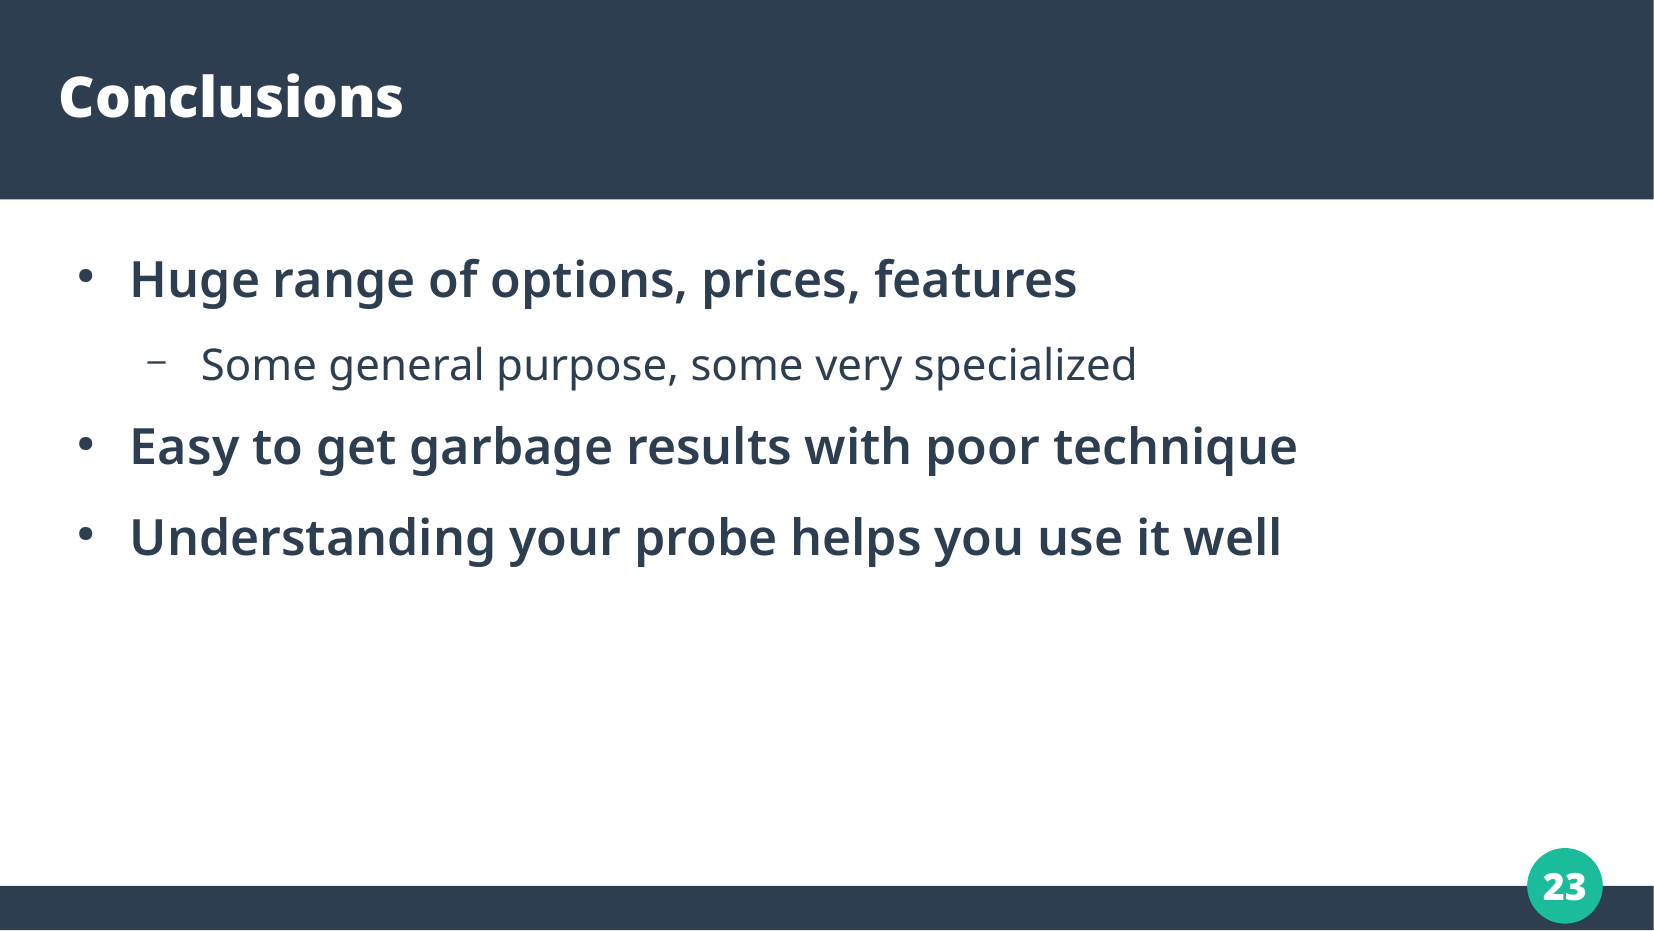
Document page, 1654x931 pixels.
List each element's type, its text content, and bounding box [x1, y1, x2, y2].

list Huge range of options, prices, features Some general purpose, some very specialized Easy to get garbage results with poor technique Understanding your probe helps you use it well [59, 243, 1595, 864]
title Conclusions [59, 37, 1595, 155]
